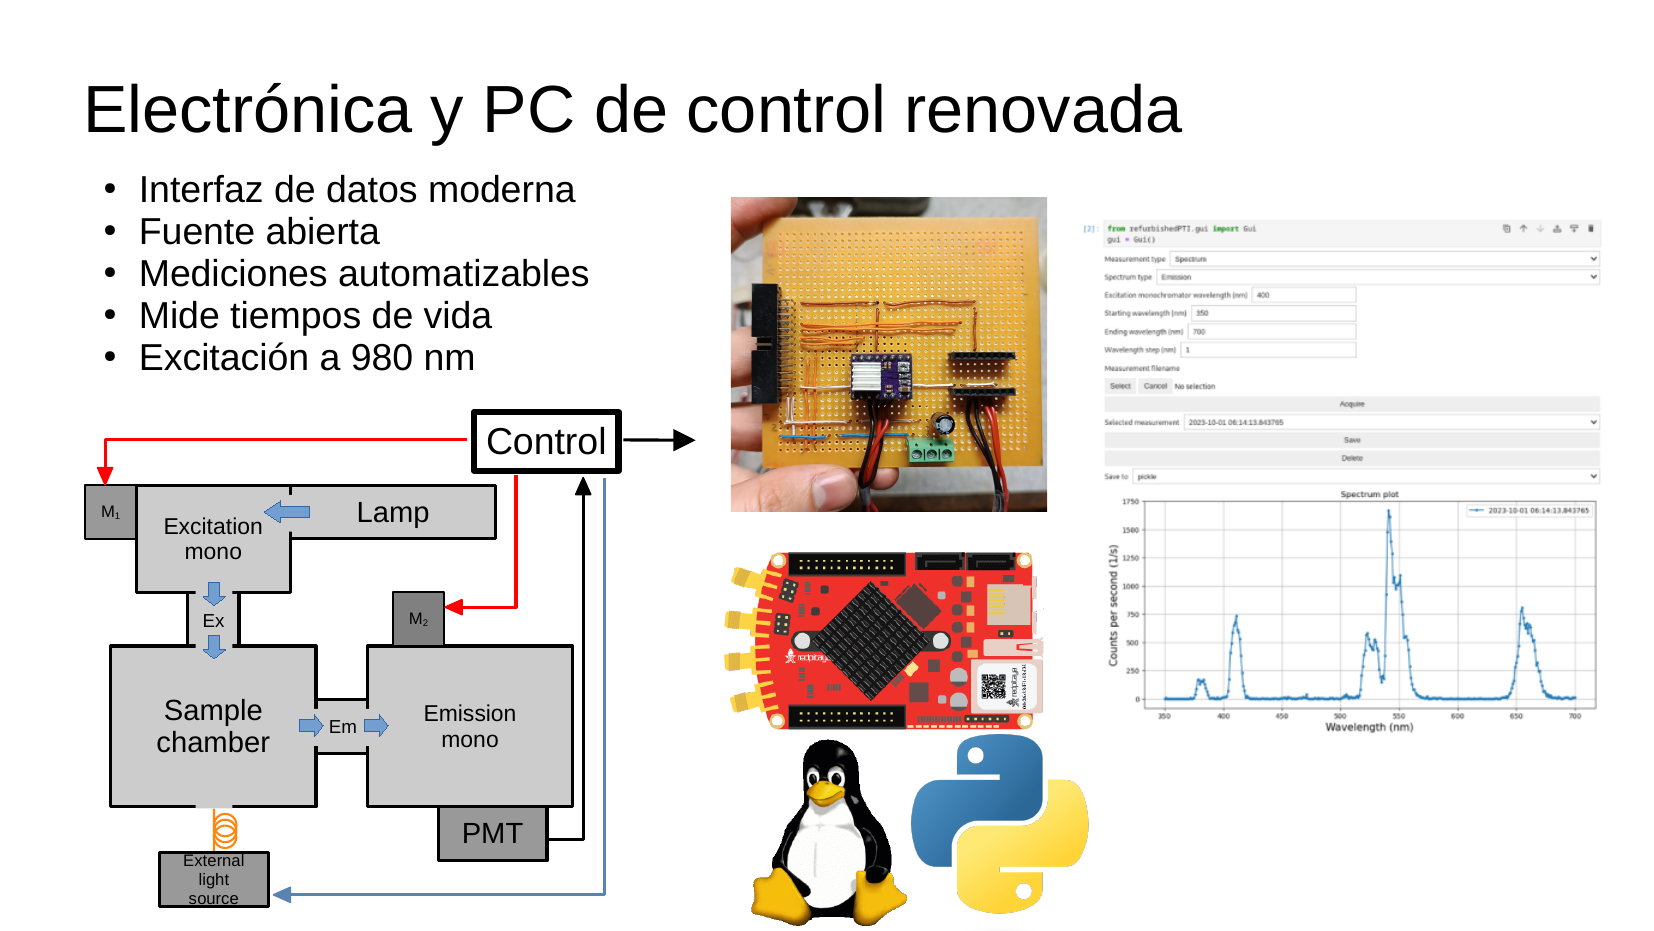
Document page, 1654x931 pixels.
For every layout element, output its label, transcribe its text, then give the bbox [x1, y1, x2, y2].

text_box Excitation mono [136, 485, 291, 593]
picture [730, 197, 1048, 512]
title Electrónica y PC de control renovada [83, 31, 1572, 187]
text_box Em [314, 708, 372, 745]
text_box [299, 708, 389, 754]
text_box [187, 639, 240, 659]
text_box [264, 494, 310, 532]
text_box Ex [187, 602, 240, 639]
text_box [187, 582, 240, 602]
text_box Emission mono [367, 646, 573, 807]
text_box Lamp [290, 485, 496, 539]
text_box Control [474, 412, 619, 471]
text_box M2 [393, 592, 445, 646]
text_box PMT [438, 806, 547, 861]
picture [707, 191, 1634, 931]
text_box [316, 699, 367, 708]
text_box External light source [159, 852, 269, 907]
text_box [195, 799, 233, 809]
text_box Interfaz de datos moderna Fuente abierta Mediciones automatizables Mide tiempos de vida Excitación a 980 nm [88, 161, 643, 386]
text_box Sample chamber [110, 646, 317, 807]
text_box M1 [85, 485, 137, 539]
